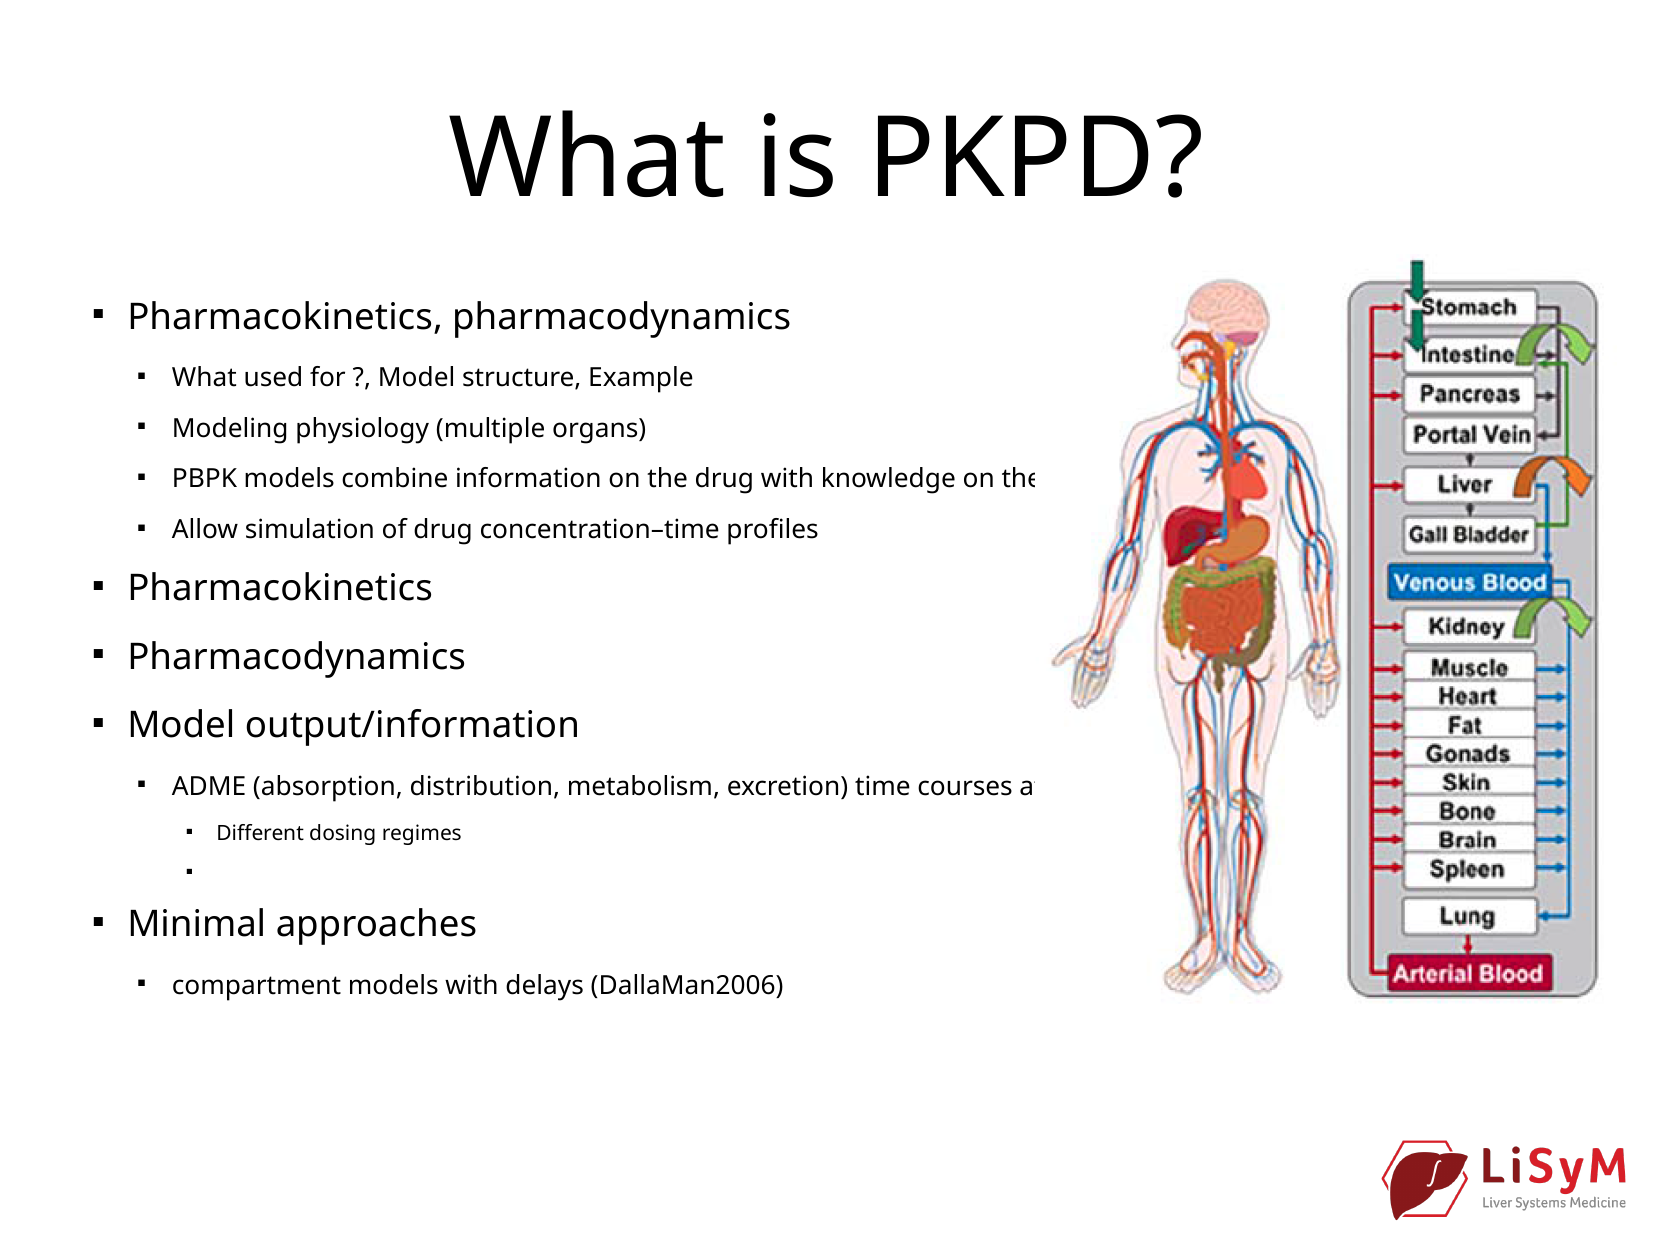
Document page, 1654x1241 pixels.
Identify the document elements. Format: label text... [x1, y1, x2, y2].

picture [1035, 254, 1617, 1004]
list Pharmacokinetics, pharmacodynamics What used for ?, Model structure, Example Modeling physiology (multiple organs) PBPK models combine information on the drug with knowledge on the physiology and biology at organism level Allow simulation of drug concentration–time profiles Pharmacokinetics Pharmacodynamics Model output/information ADME (absorption, distribution, metabolism, excretion) time courses after application of substances Different dosing regimes Minimal approaches compartment models with delays (DallaMan2006) [82, 290, 1571, 1010]
picture [1380, 1139, 1627, 1222]
title What is PKPD? [82, 49, 1571, 257]
